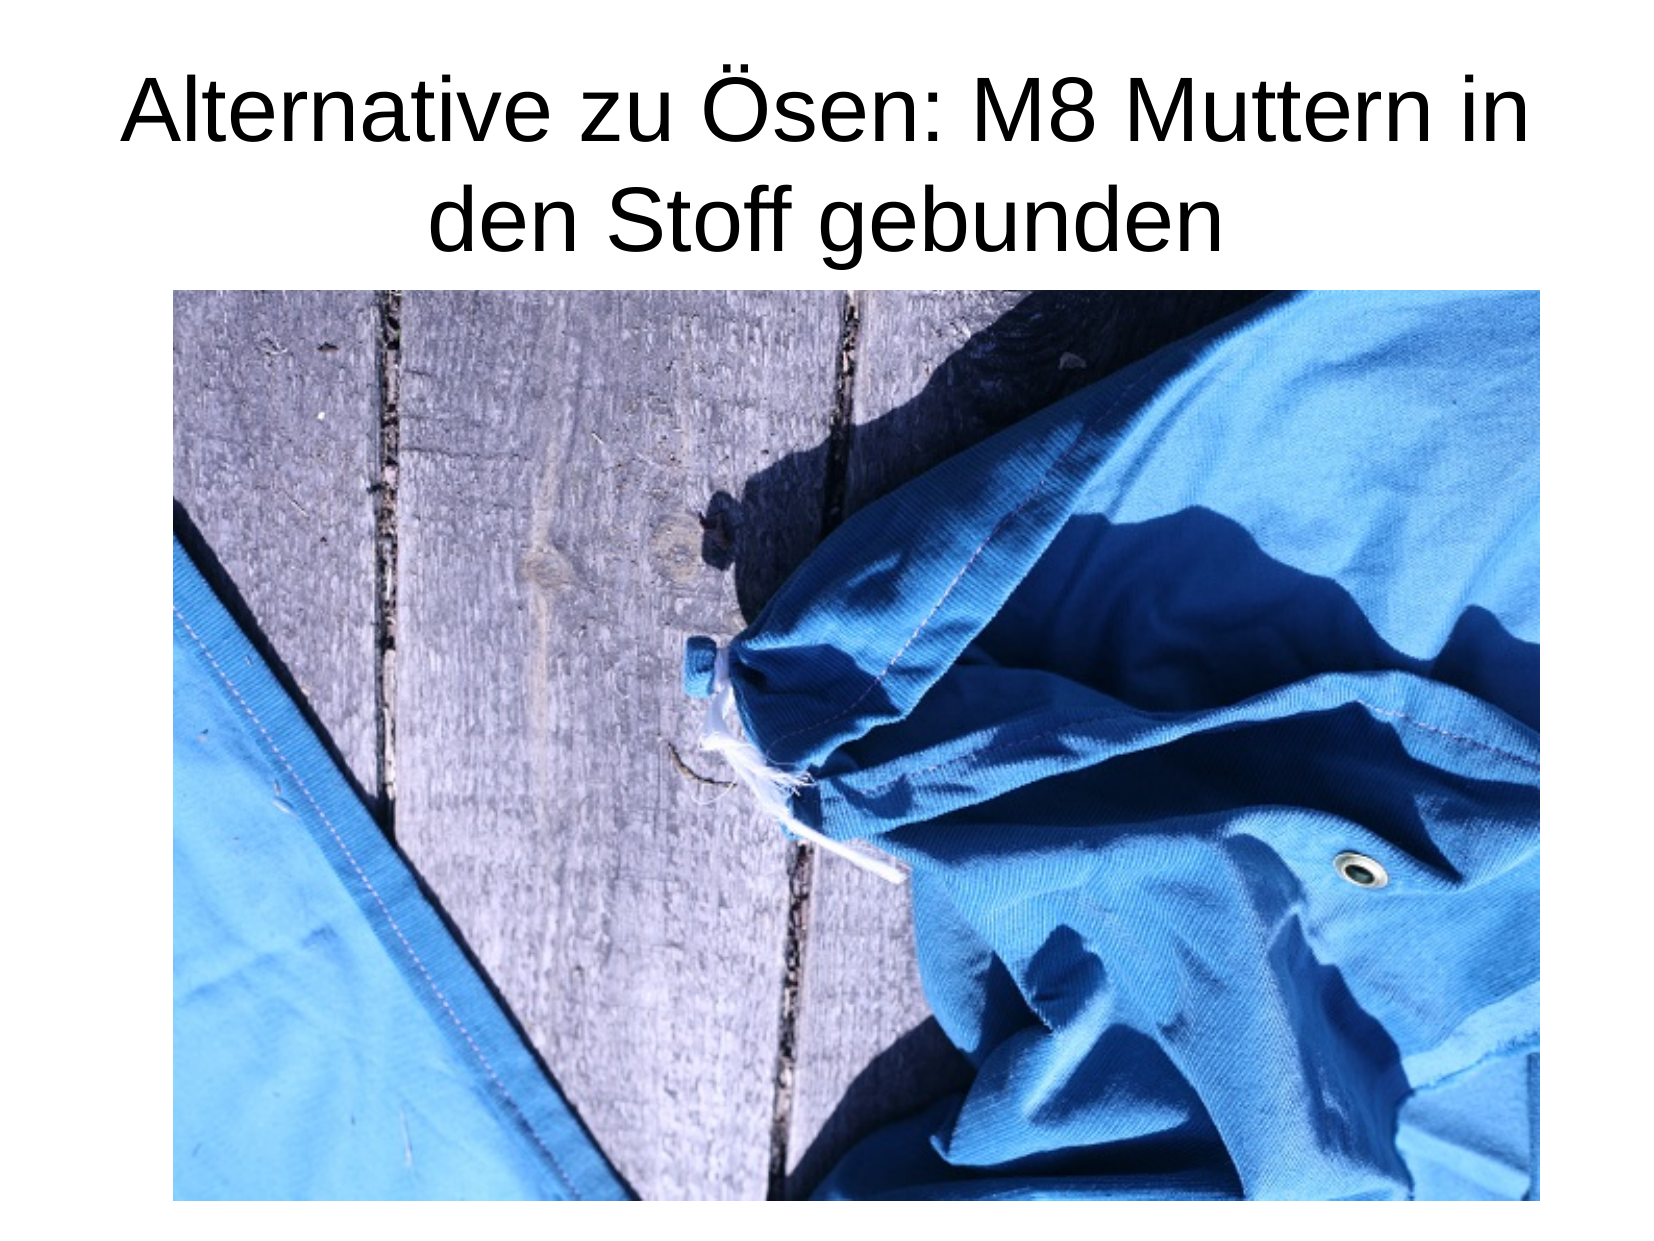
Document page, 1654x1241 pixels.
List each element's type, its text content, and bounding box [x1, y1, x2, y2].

title Alternative zu Ösen: M8 Muttern in den Stoff gebunden [82, 49, 1571, 257]
picture [173, 290, 1540, 1201]
